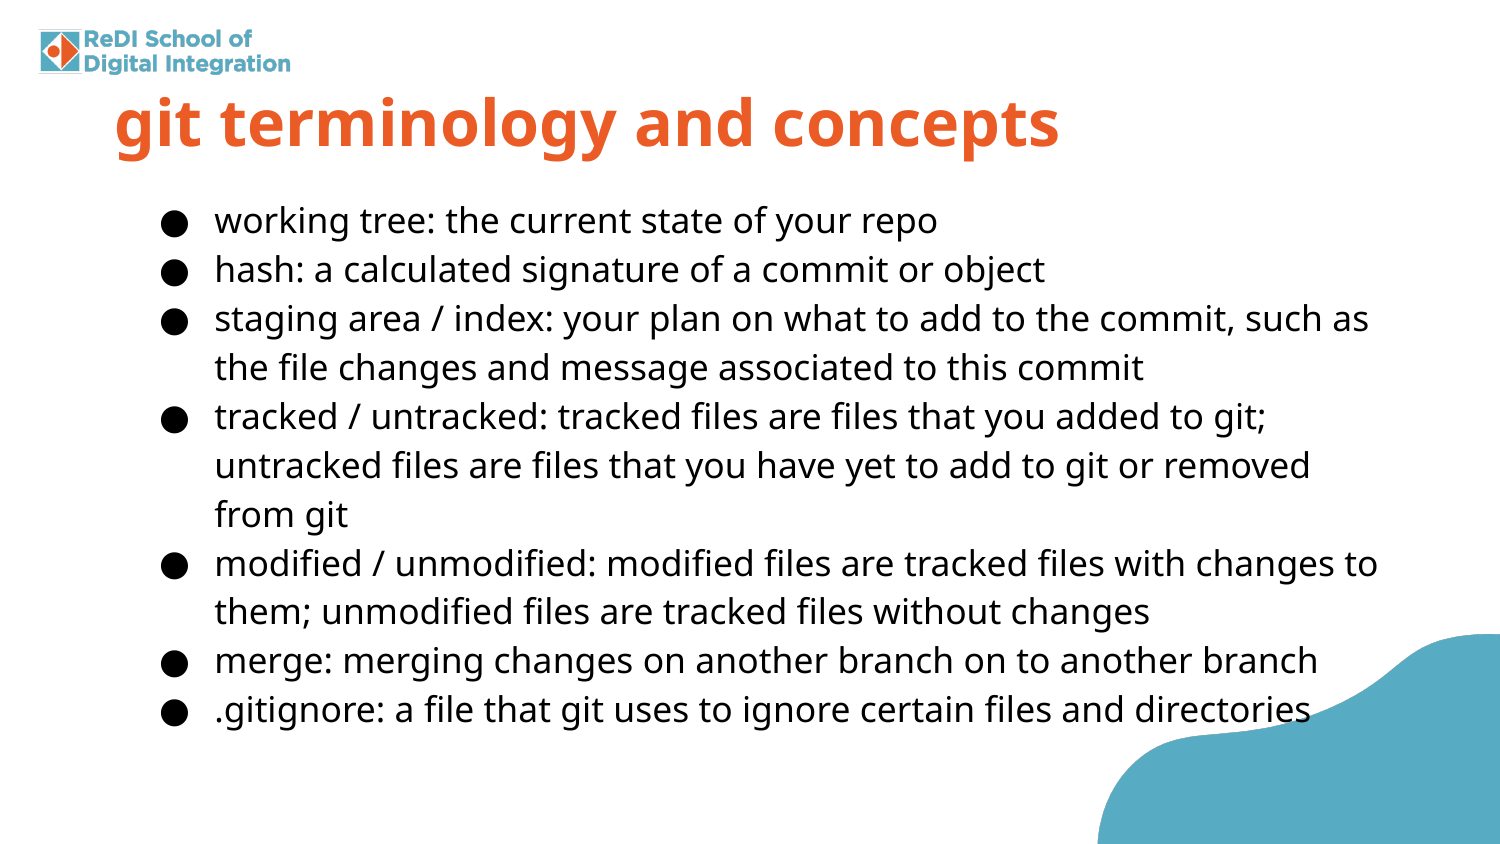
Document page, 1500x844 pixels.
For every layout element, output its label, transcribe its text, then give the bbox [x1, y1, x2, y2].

picture [38, 27, 291, 75]
text_box working tree: the current state of your repo hash: a calculated signature of a commit or object staging area / index: your plan on what to add to the commit, such as the file changes and message associated to this commit tracked / untracked: tracked files are files that you added to git; untracked files are files that you have yet to add to git or removed from git modified / unmodified: modified files are tracked files with changes to them; unmodified files are tracked files without changes merge: merging changes on another branch on to another branch .gitignore: a file that git uses to ignore certain files and directories [133, 186, 1386, 815]
text_box git terminology and concepts [108, 91, 1361, 215]
picture [1097, 634, 1500, 844]
